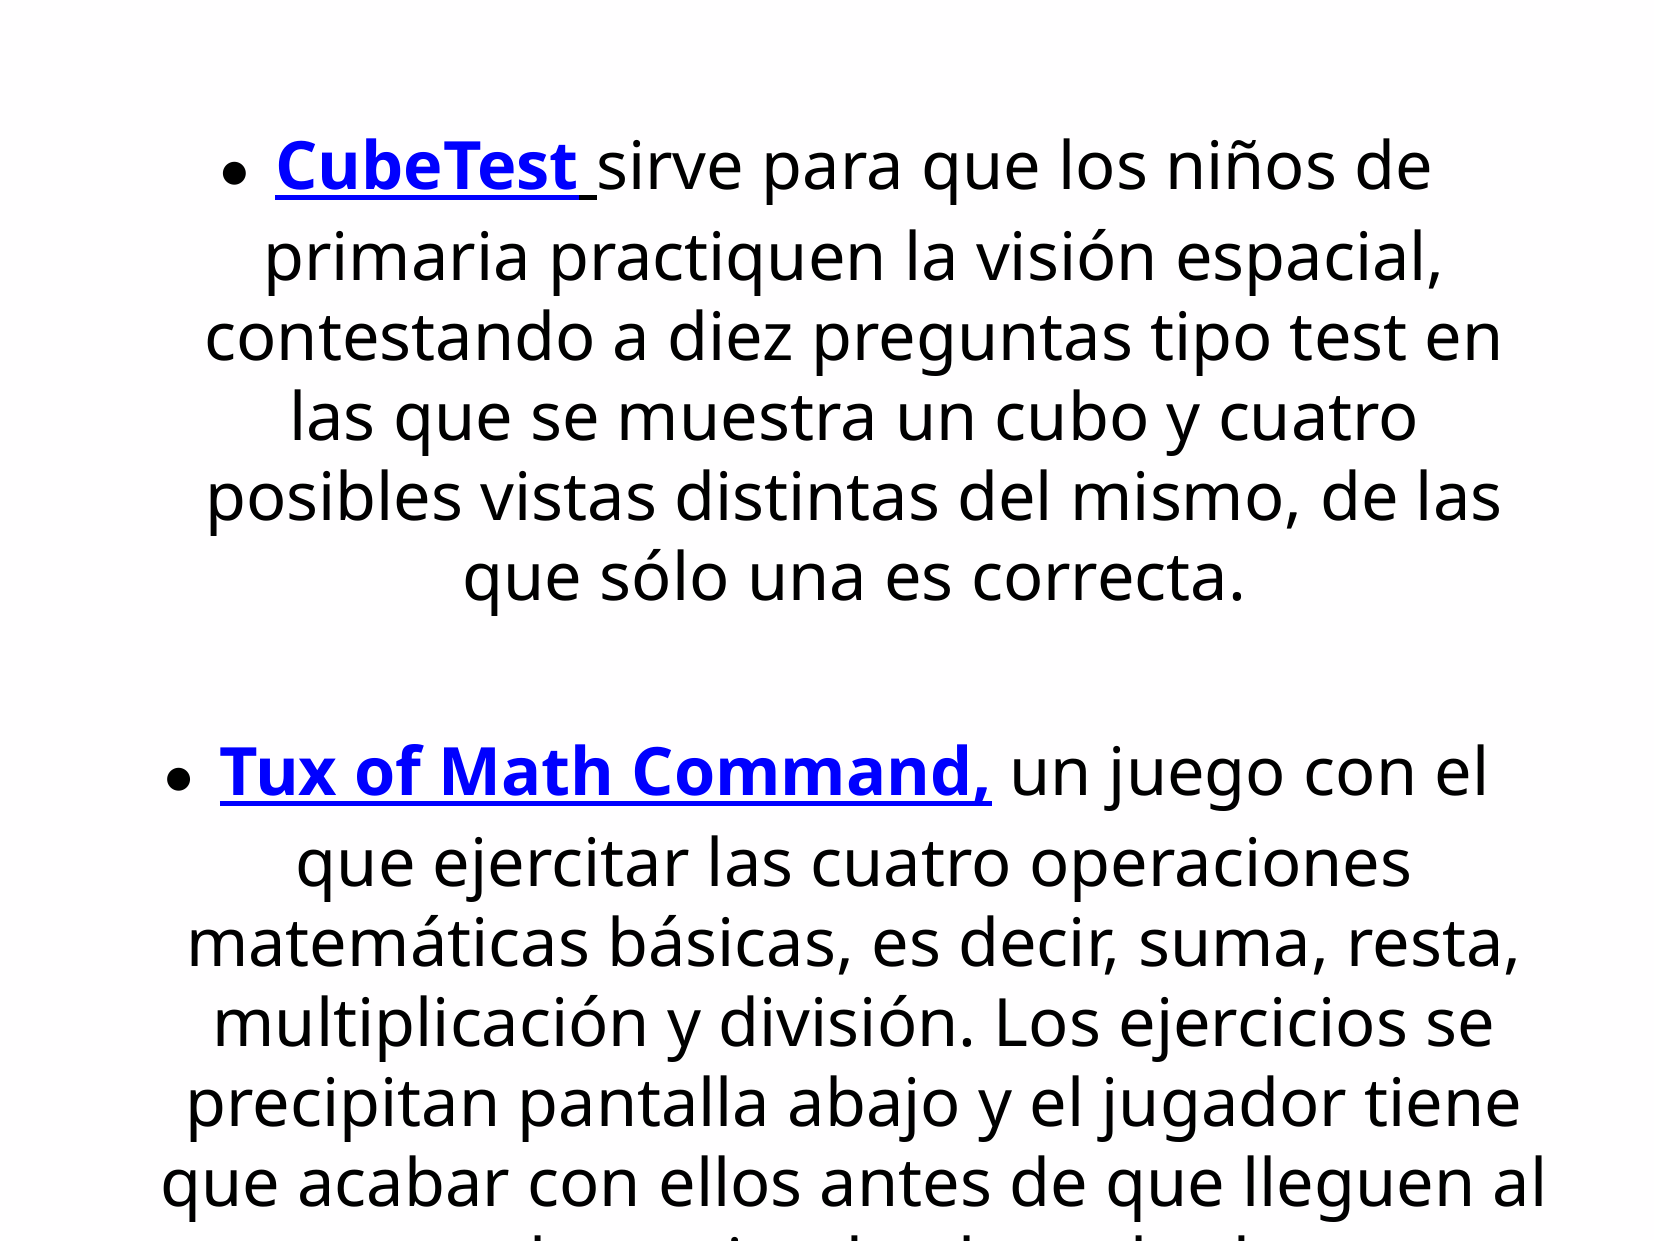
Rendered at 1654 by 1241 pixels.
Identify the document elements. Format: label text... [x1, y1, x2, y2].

list CubeTest sirve para que los niños de primaria practiquen la visión espacial, contestando a diez preguntas tipo test en las que se muestra un cubo y cuatro posibles vistas distintas del mismo, de las que sólo una es correcta. Tux of Math Command, un juego con el que ejercitar las cuatro operaciones matemáticas básicas, es decir, suma, resta, multiplicación y división. Los ejercicios se precipitan pantalla abajo y el jugador tiene que acabar con ellos antes de que lleguen al suelo poniendo el resultado [82, 35, 1571, 1207]
